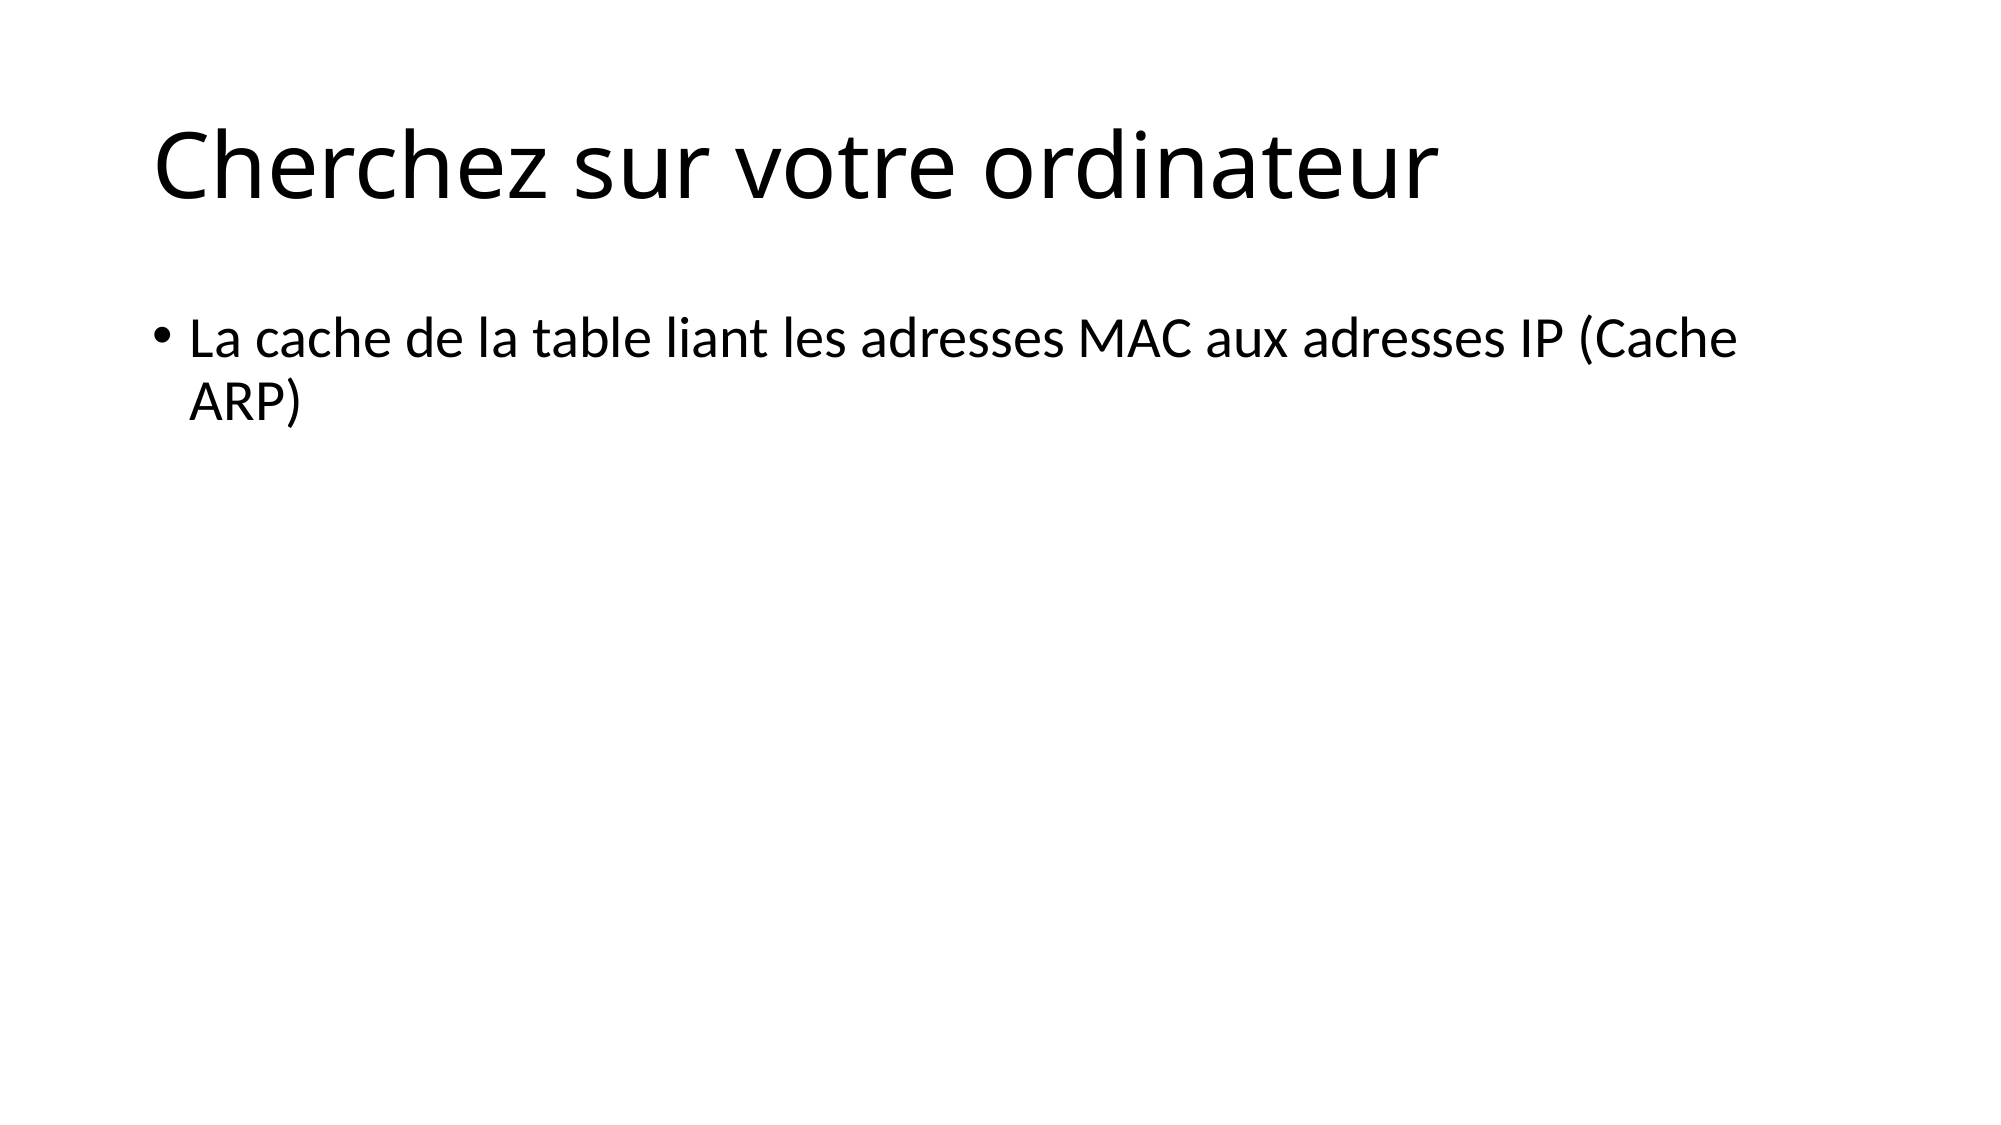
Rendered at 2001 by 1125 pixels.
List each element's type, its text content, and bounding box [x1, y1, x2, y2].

list La cache de la table liant les adresses MAC aux adresses IP (Cache ARP) [137, 299, 1863, 1014]
title Cherchez sur votre ordinateur [137, 59, 1863, 278]
